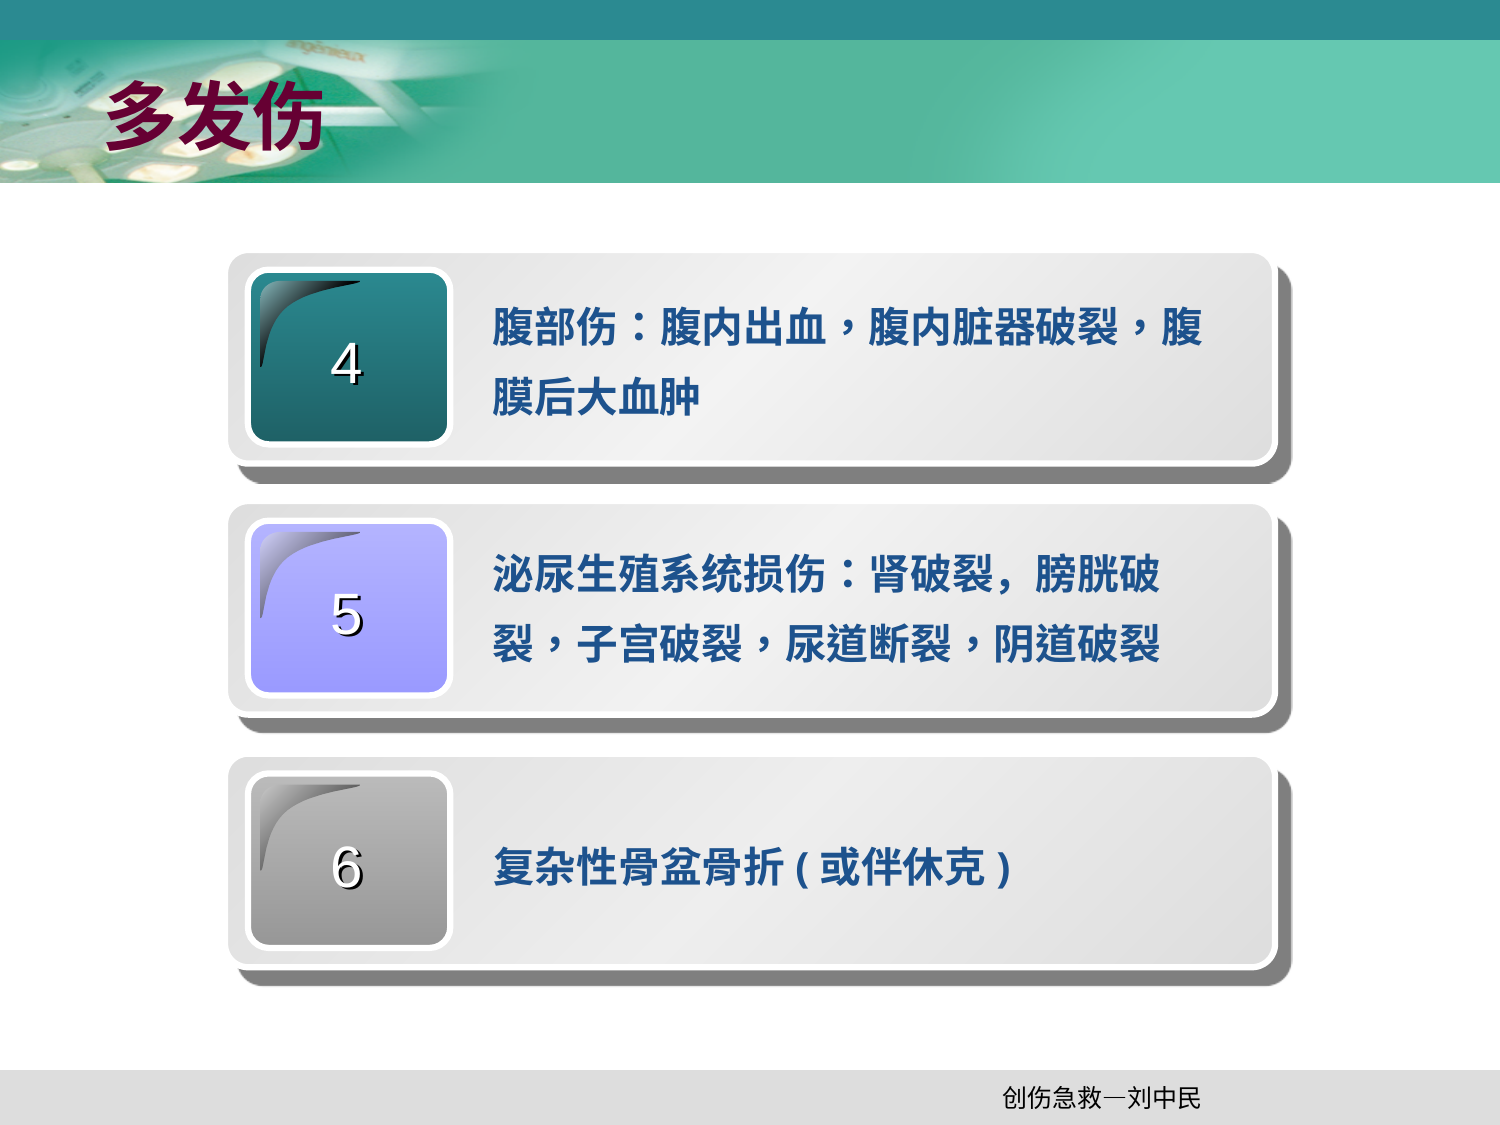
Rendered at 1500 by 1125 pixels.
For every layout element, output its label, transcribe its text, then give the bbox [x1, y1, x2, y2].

text_box 创伤急救—刘中民 [987, 1074, 1463, 1125]
text_box [225, 501, 1276, 715]
text_box [225, 753, 1276, 968]
text_box 6 [315, 821, 379, 907]
text_box 5 [315, 568, 379, 654]
text_box 复杂性骨盆骨折(或伴休克) [478, 825, 1250, 901]
text_box 泌尿生殖系统损伤：肾破裂，膀胱破裂，子宫破裂，尿道断裂，阴道破裂 [477, 530, 1250, 678]
title 多发伤 [87, 62, 1461, 155]
text_box [225, 249, 1276, 464]
text_box 腹部伤：腹内出血，腹内脏器破裂，腹膜后大血肿 [477, 282, 1250, 431]
text_box 4 [315, 317, 379, 403]
